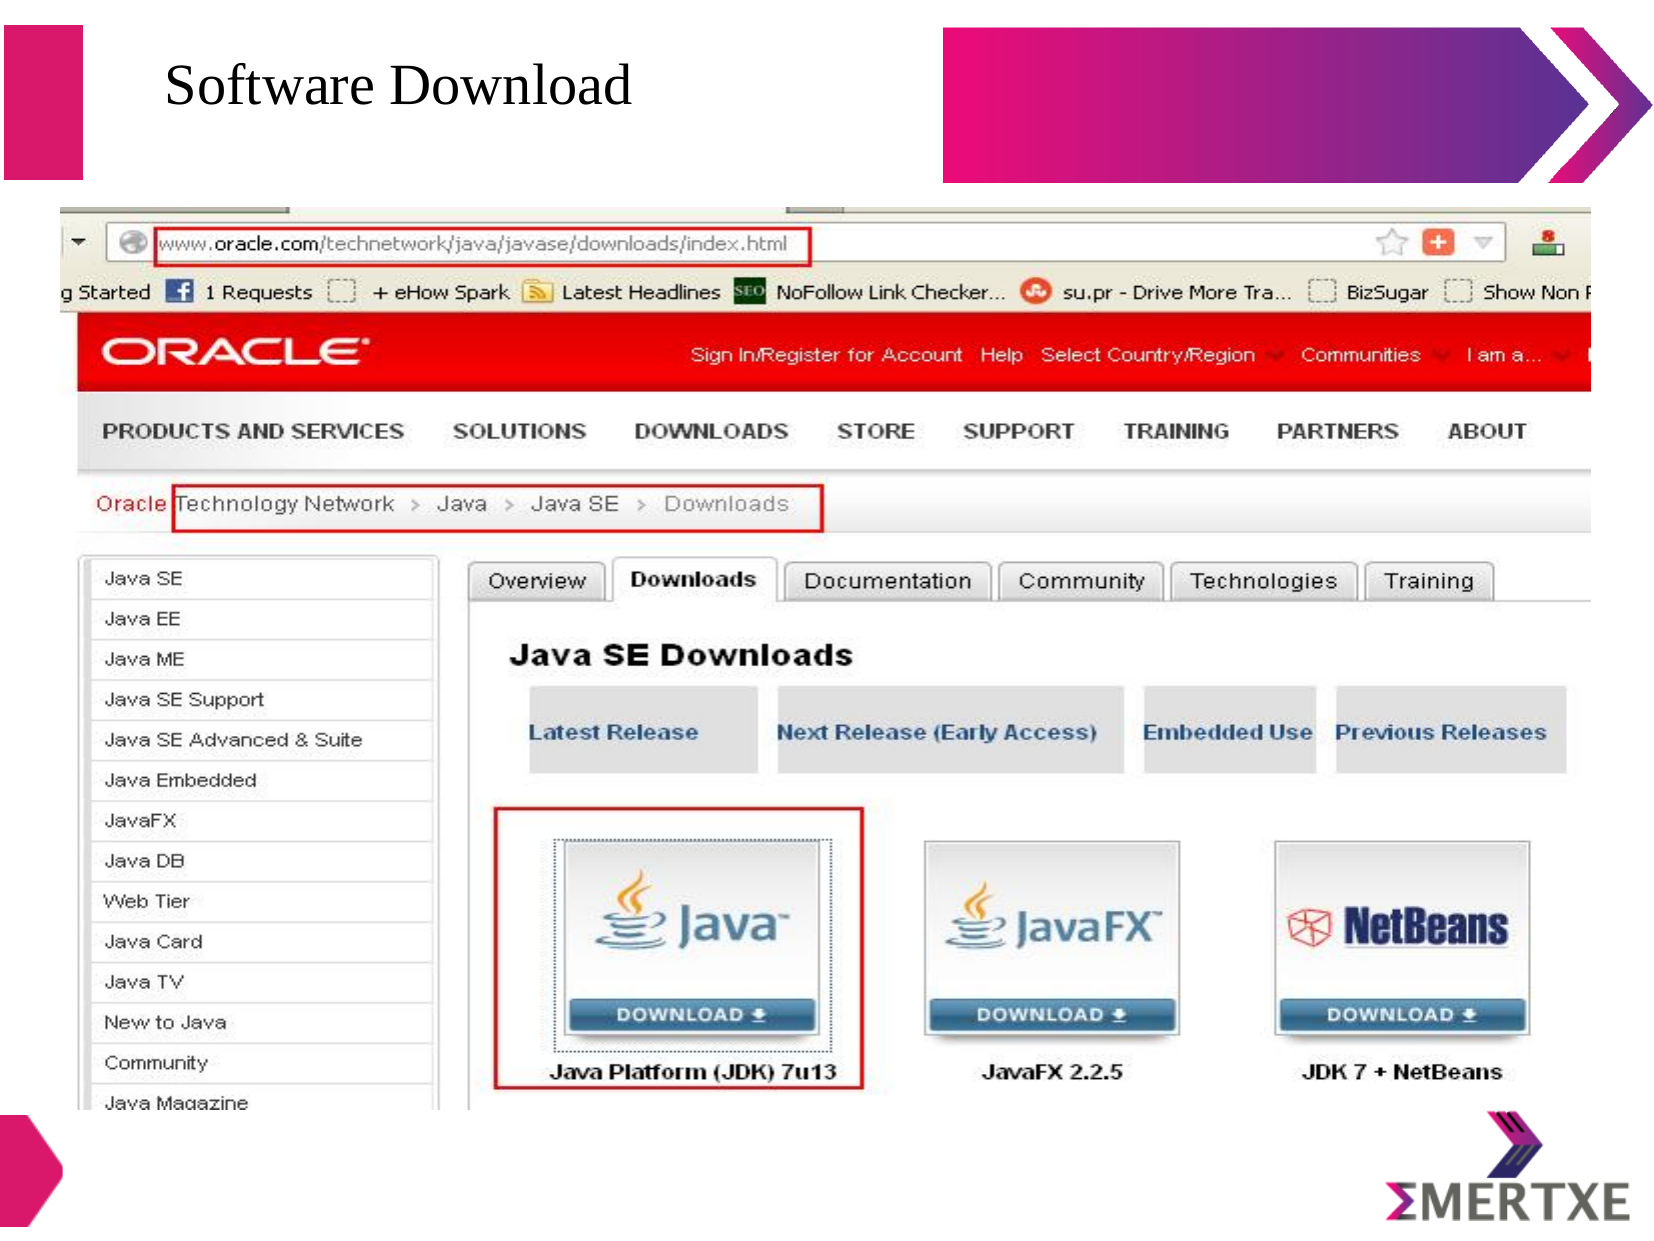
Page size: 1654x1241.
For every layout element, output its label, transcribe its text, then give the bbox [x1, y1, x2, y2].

picture [60, 207, 1631, 1221]
text_box Software Download [150, 45, 826, 125]
picture [943, 27, 1653, 183]
